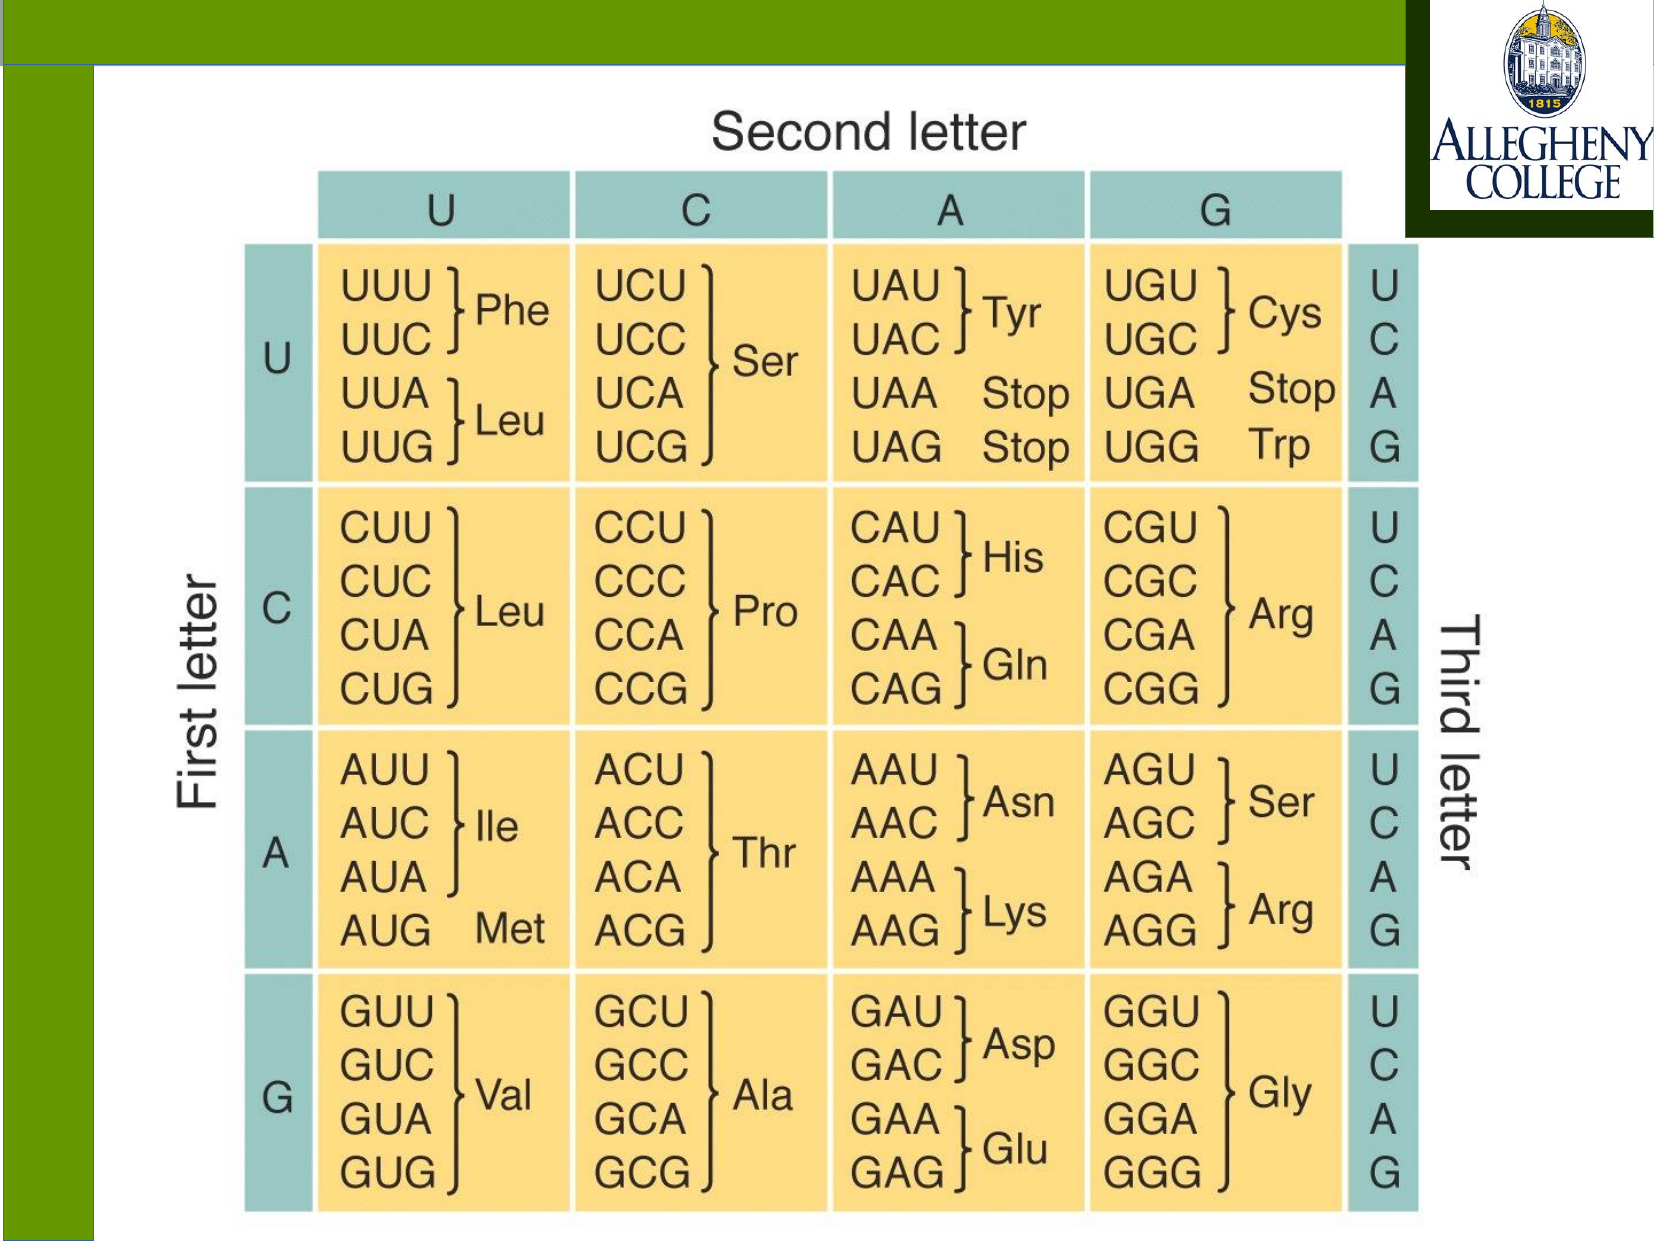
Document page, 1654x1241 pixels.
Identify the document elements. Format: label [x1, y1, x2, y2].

text_box [3, 0, 1654, 1241]
picture [157, 89, 1501, 1236]
picture [1430, 0, 1654, 210]
